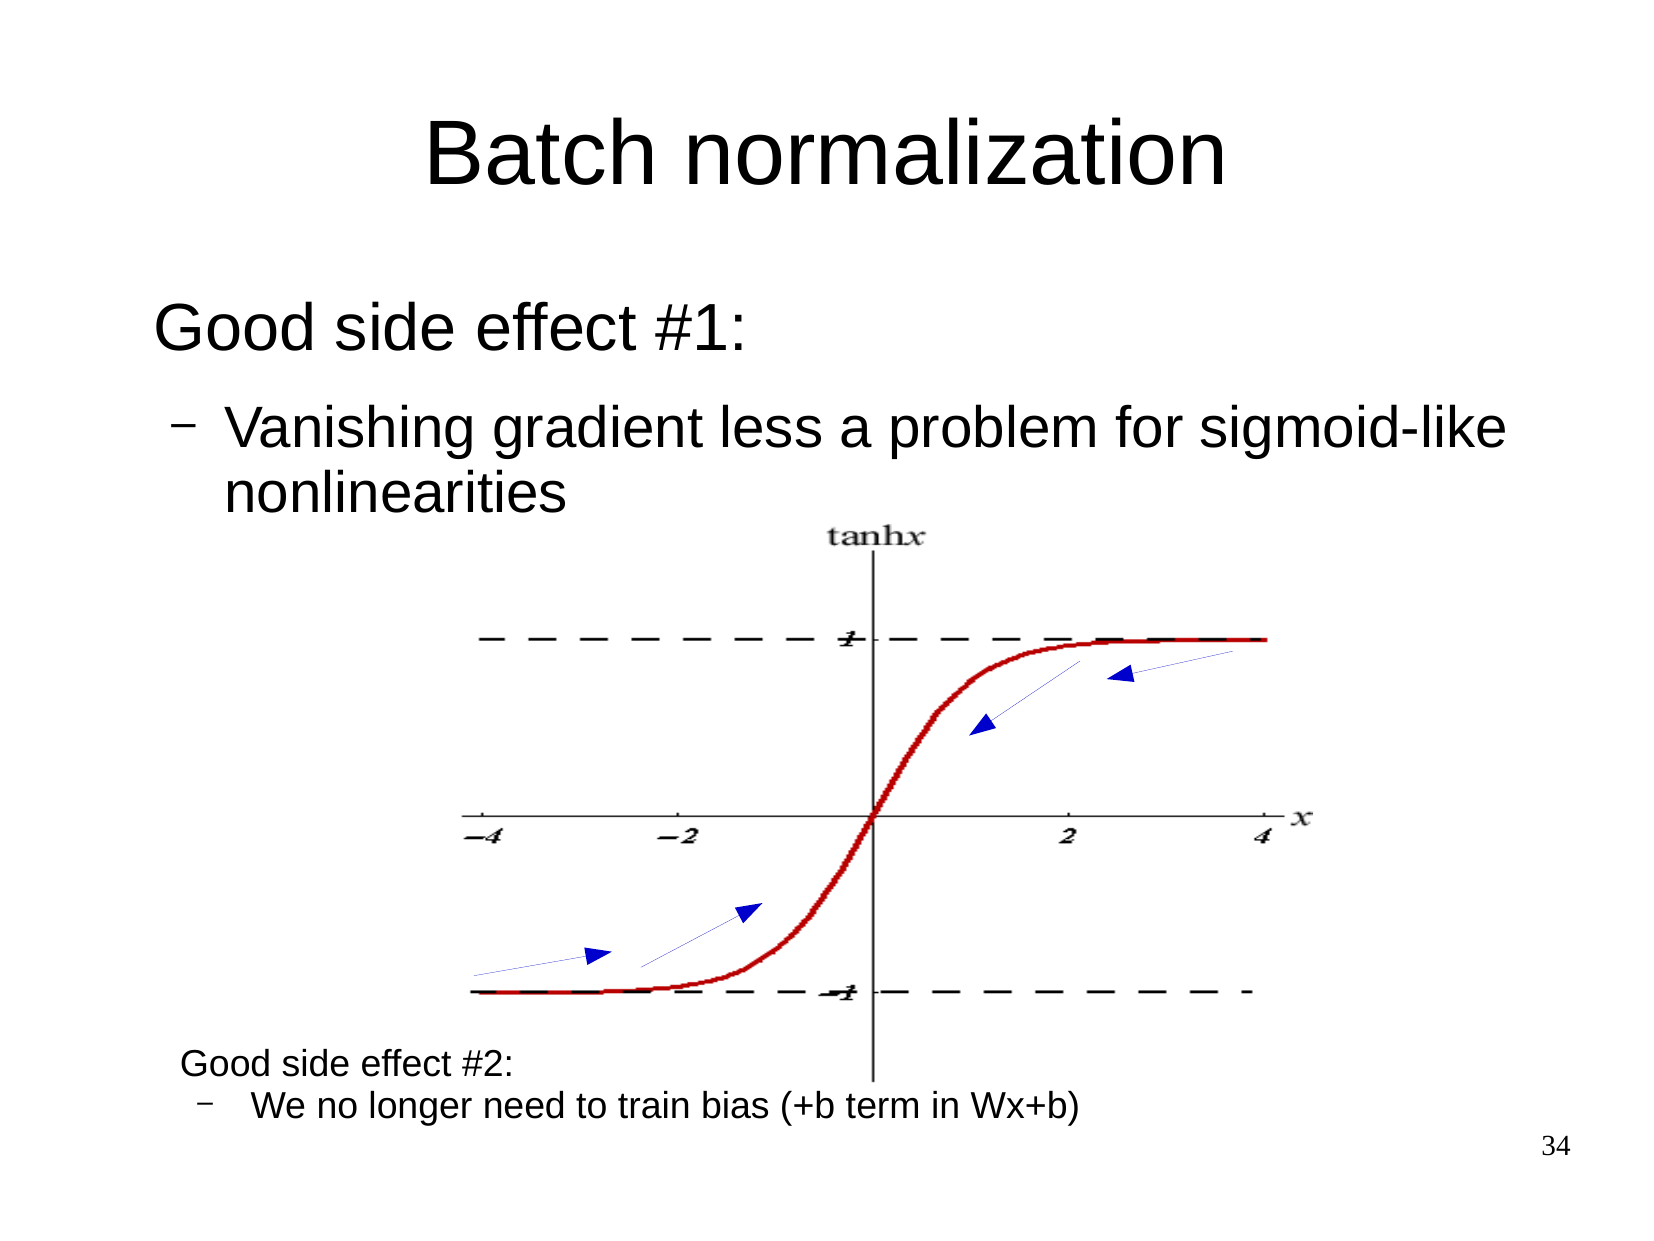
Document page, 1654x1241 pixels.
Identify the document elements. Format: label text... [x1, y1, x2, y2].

list Good side effect #1: Vanishing gradient less a problem for sigmoid-like nonlinearities [82, 290, 1571, 1010]
title Batch normalization [82, 49, 1571, 257]
text_box Good side effect #2: We no longer need to train bias (+b term in Wx+b) [94, 1035, 1561, 1220]
picture [456, 516, 1313, 1035]
